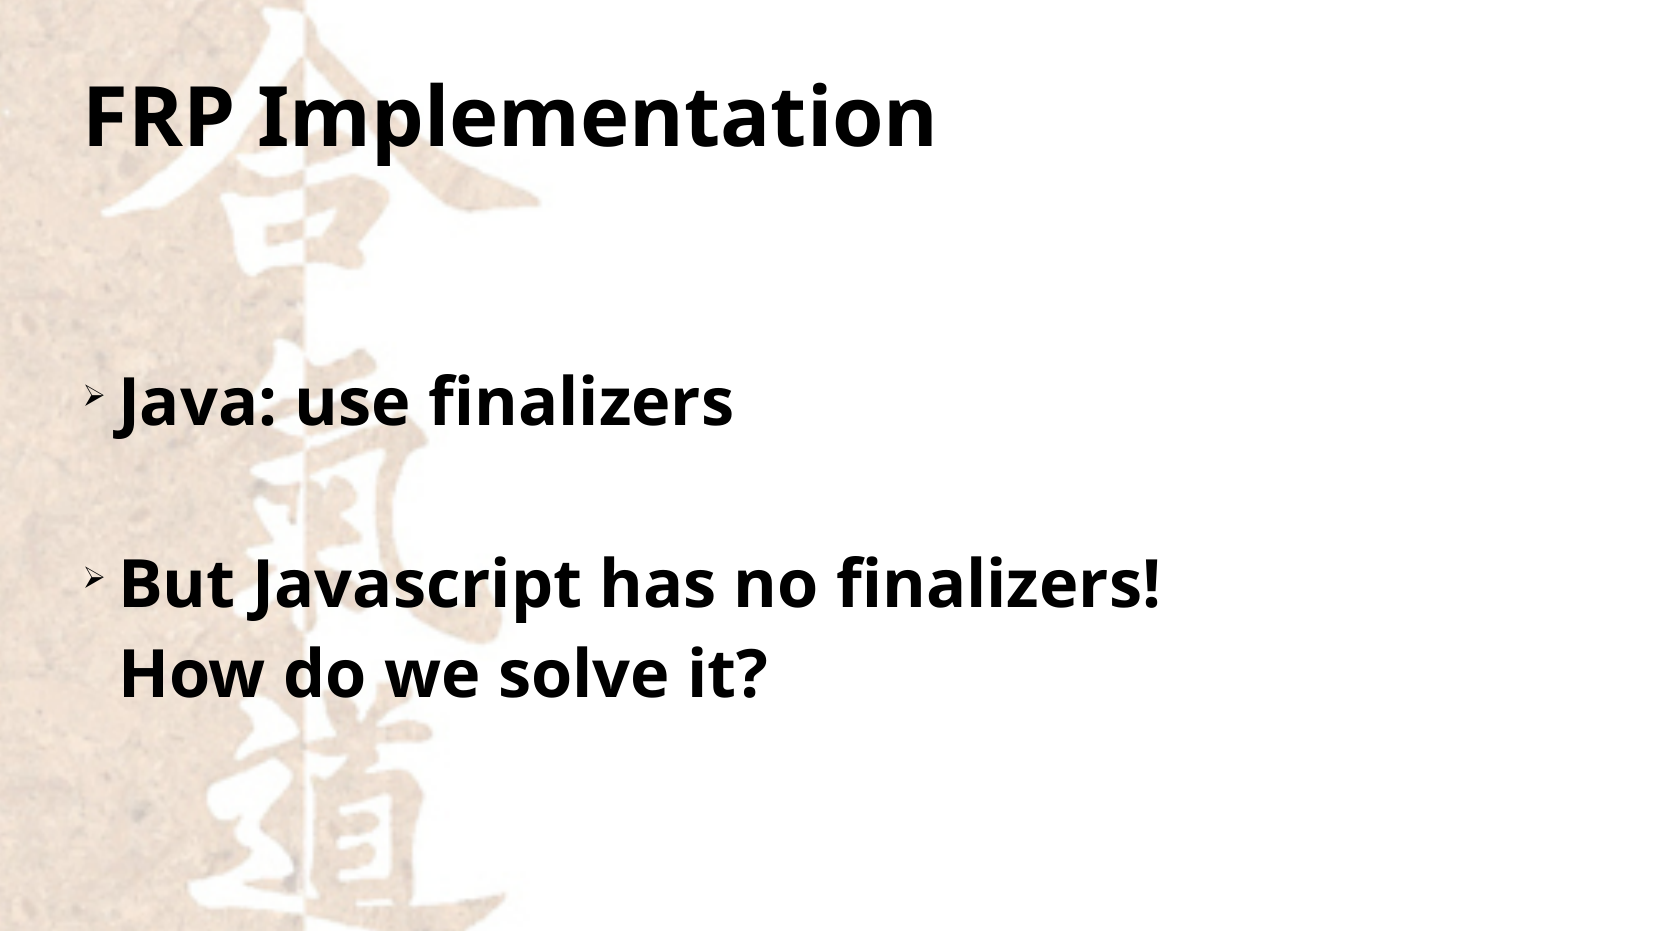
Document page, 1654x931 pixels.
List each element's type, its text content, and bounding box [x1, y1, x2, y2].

title FRP Implementation [82, 37, 1571, 193]
subtitle Java: use finalizers But Javascript has no finalizers! How do we solve it? [82, 354, 1571, 758]
picture [0, 0, 1654, 931]
